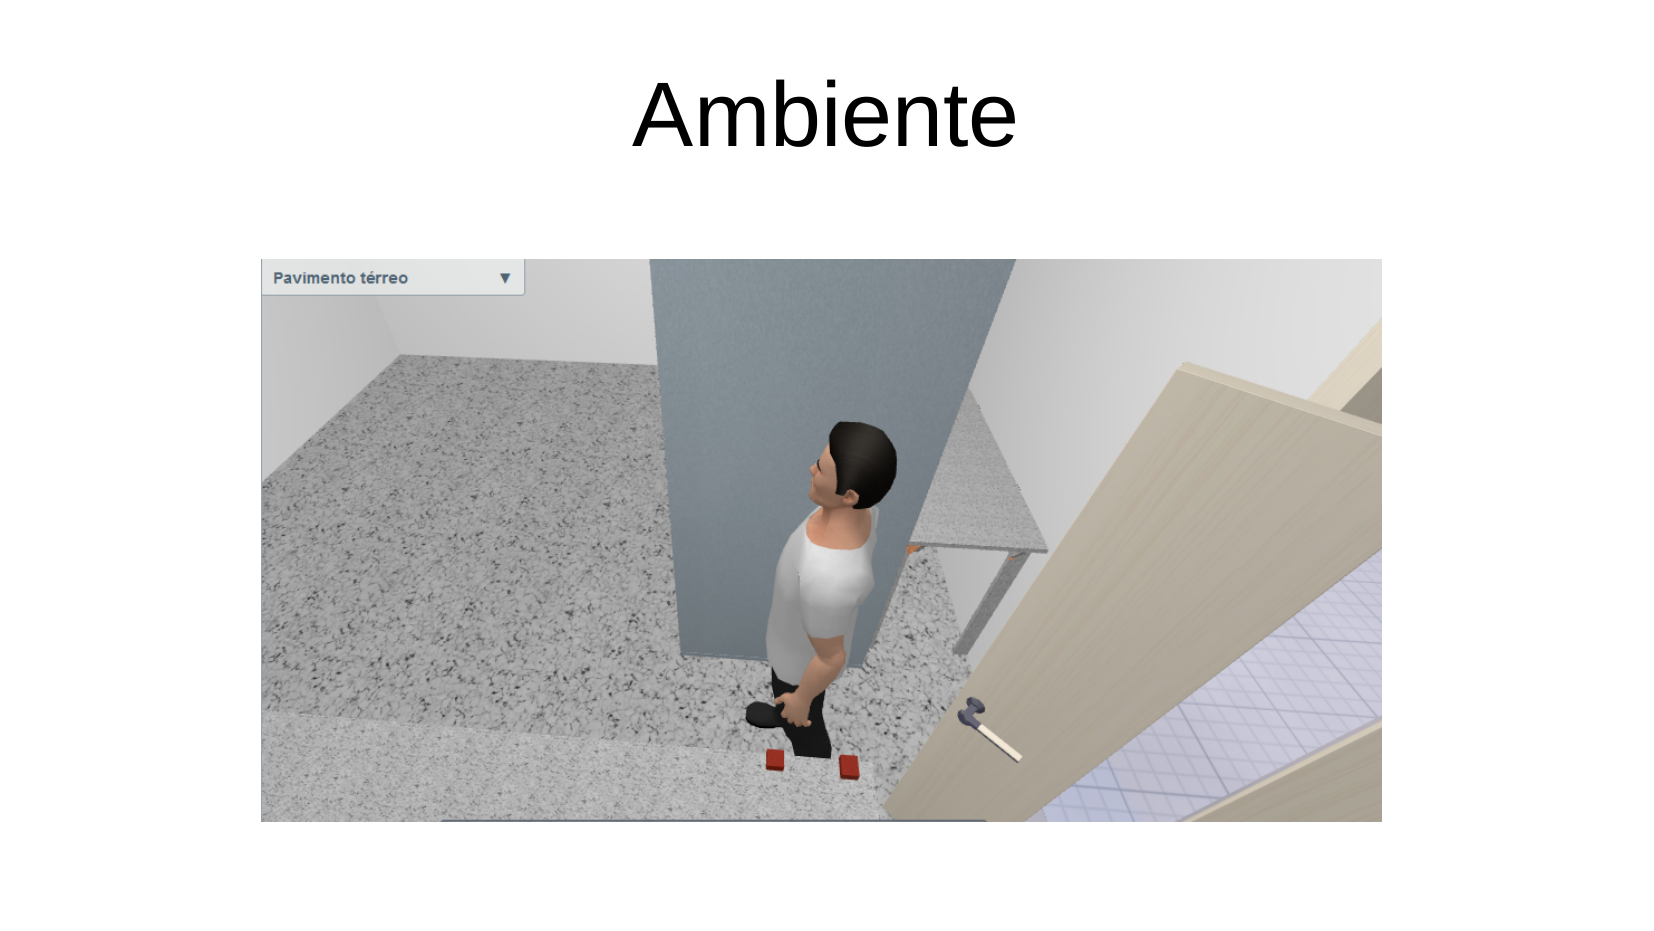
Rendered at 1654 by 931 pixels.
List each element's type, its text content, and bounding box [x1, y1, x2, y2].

picture [261, 259, 1382, 822]
title Ambiente [82, 37, 1571, 193]
